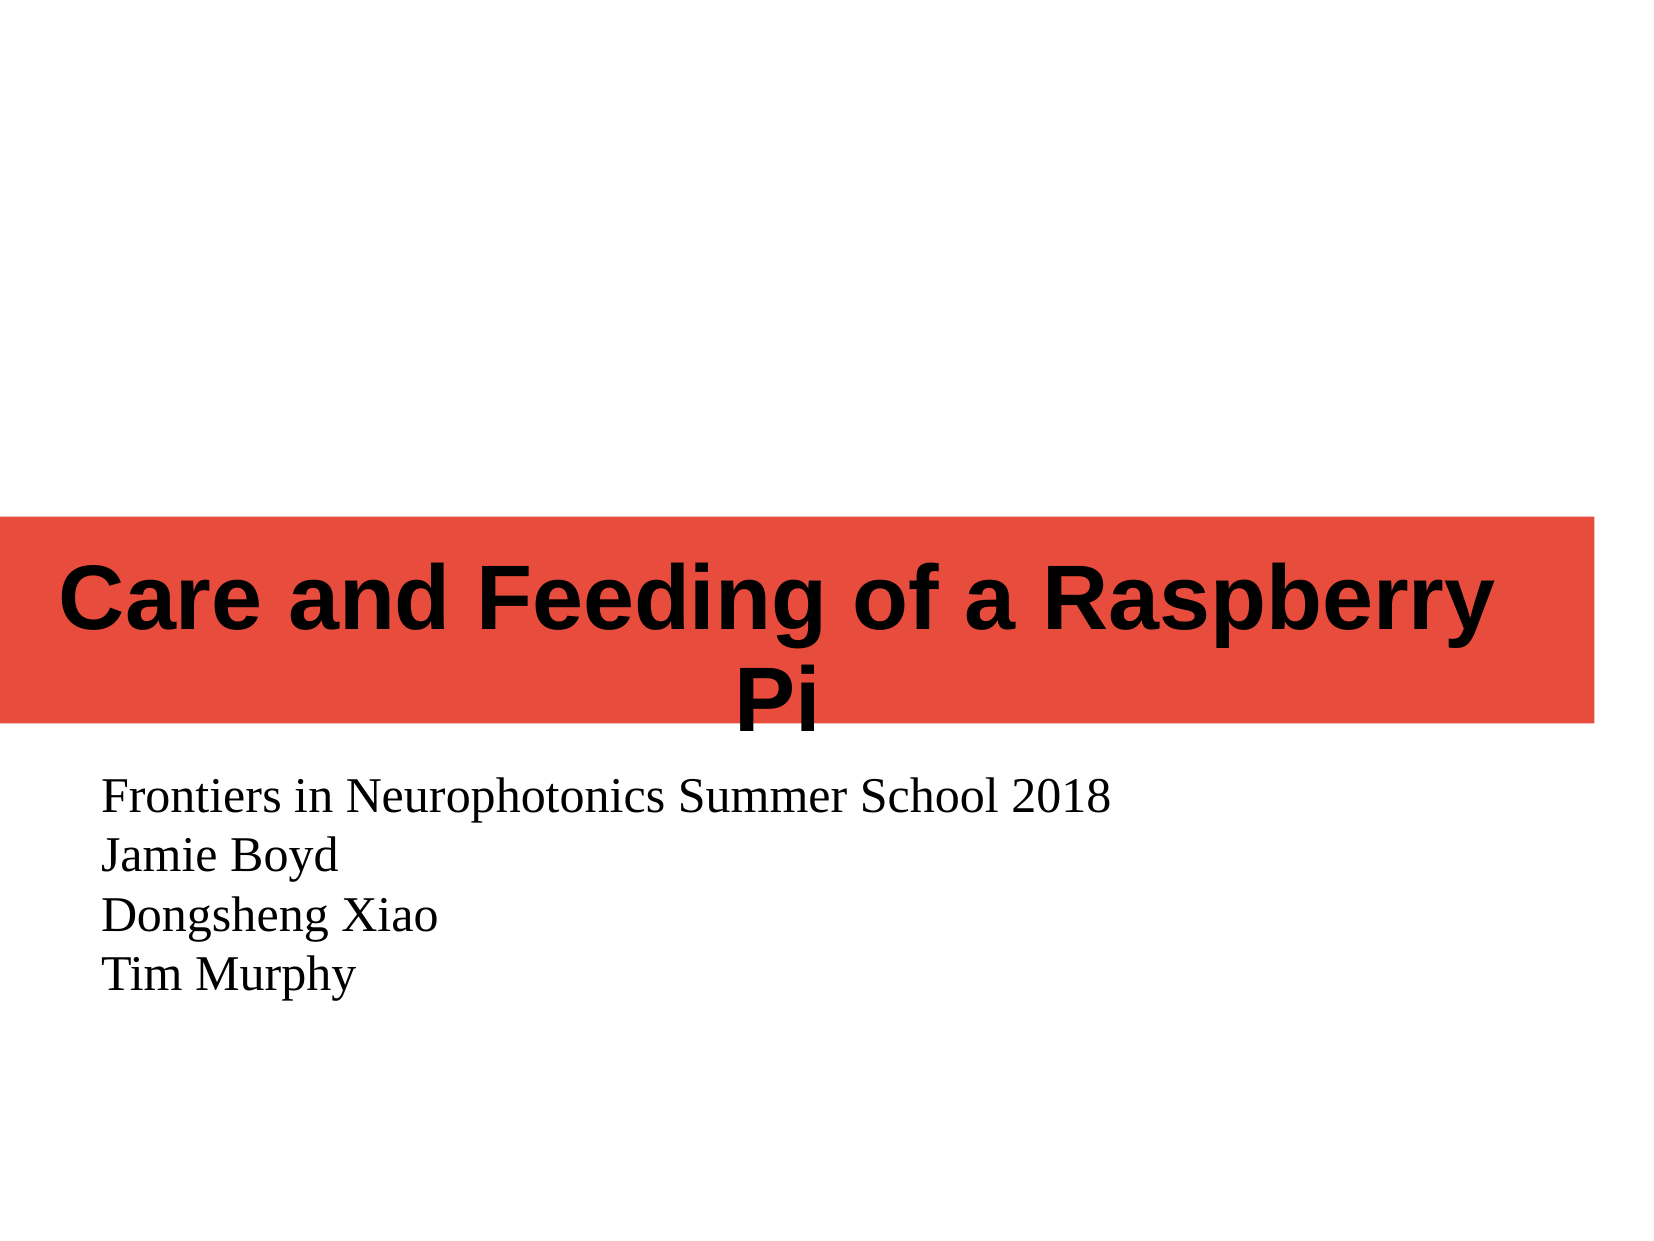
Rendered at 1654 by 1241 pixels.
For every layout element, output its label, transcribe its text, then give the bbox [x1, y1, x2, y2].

title Care and Feeding of a Raspberry Pi [59, 546, 1595, 694]
subtitle Frontiers in Neurophotonics Summer School 2018 Jamie Boyd Dongsheng Xiao Tim Murphy [88, 767, 1595, 1182]
